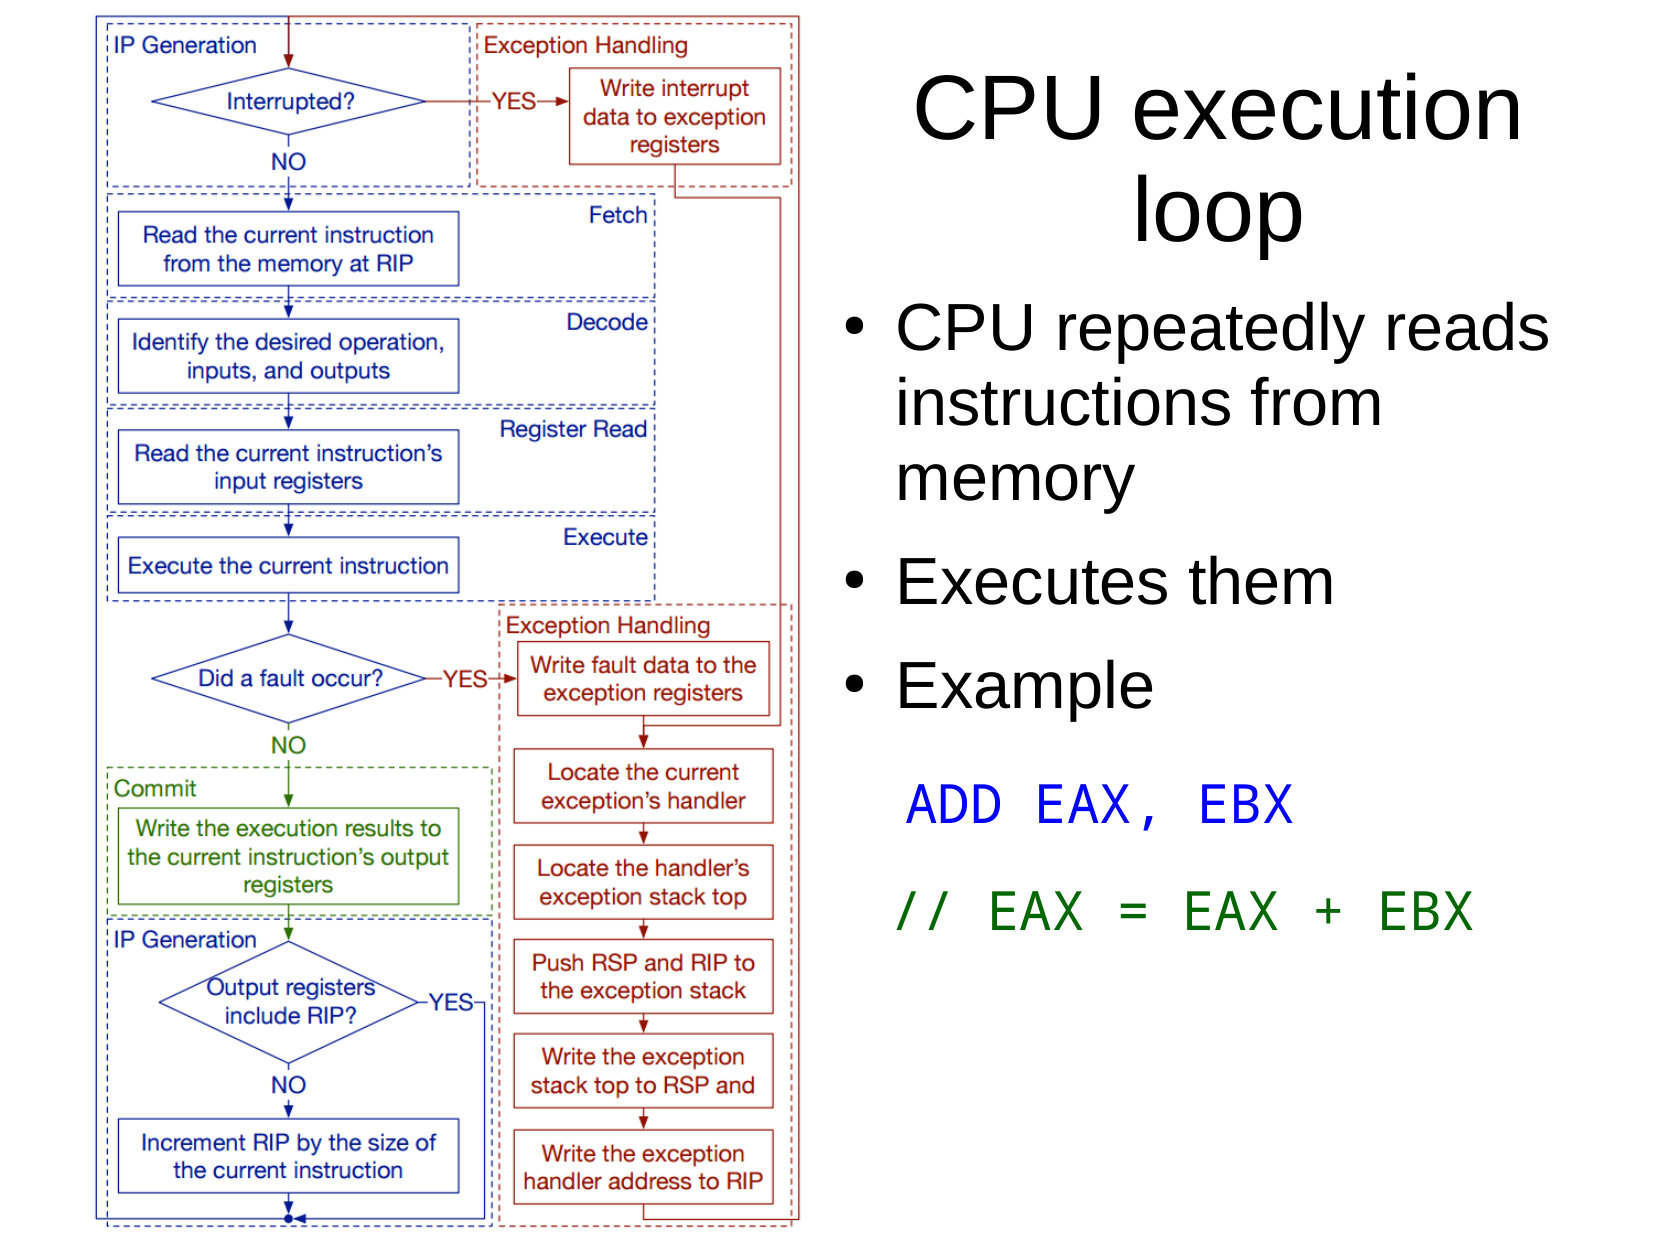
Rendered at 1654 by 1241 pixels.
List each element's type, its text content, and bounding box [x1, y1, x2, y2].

title CPU execution loop [862, 55, 1576, 263]
list CPU repeatedly reads instructions from memory Executes them Example ADD EAX, EBX // EAX = EAX + EBX [825, 290, 1571, 1010]
picture [75, 0, 817, 1241]
